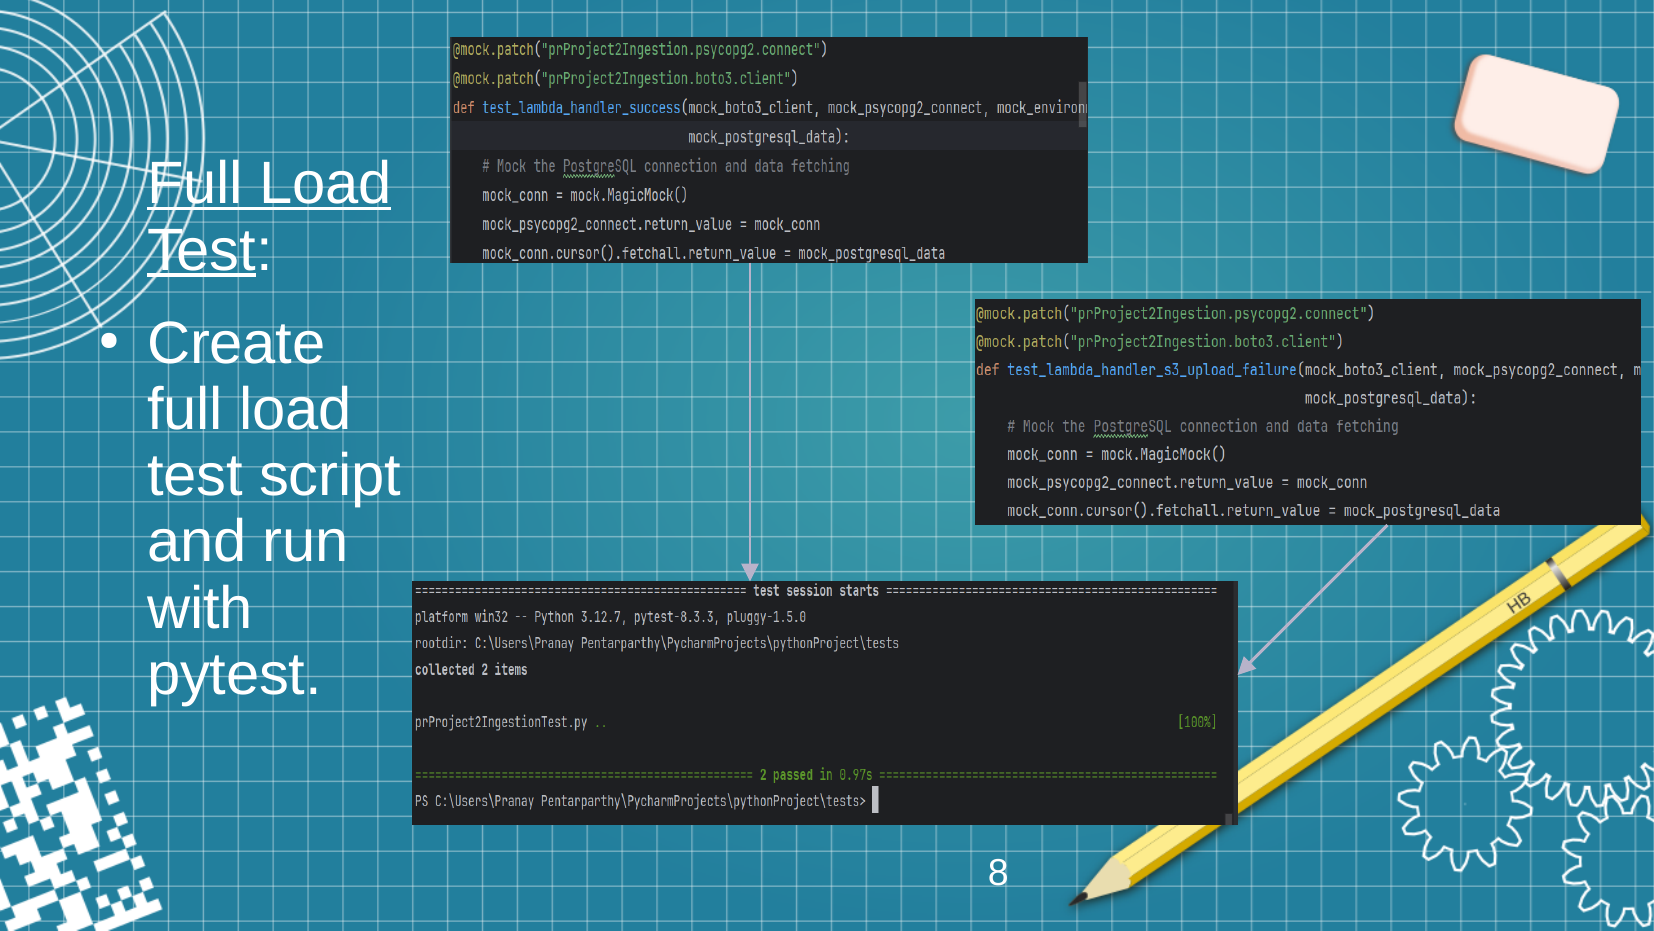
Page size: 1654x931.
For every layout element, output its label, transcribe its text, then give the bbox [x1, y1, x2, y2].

picture [0, 0, 1654, 931]
list Full Load Test: Create full load test script and run with pytest. [82, 150, 413, 713]
text_box <number> [862, 844, 1134, 901]
